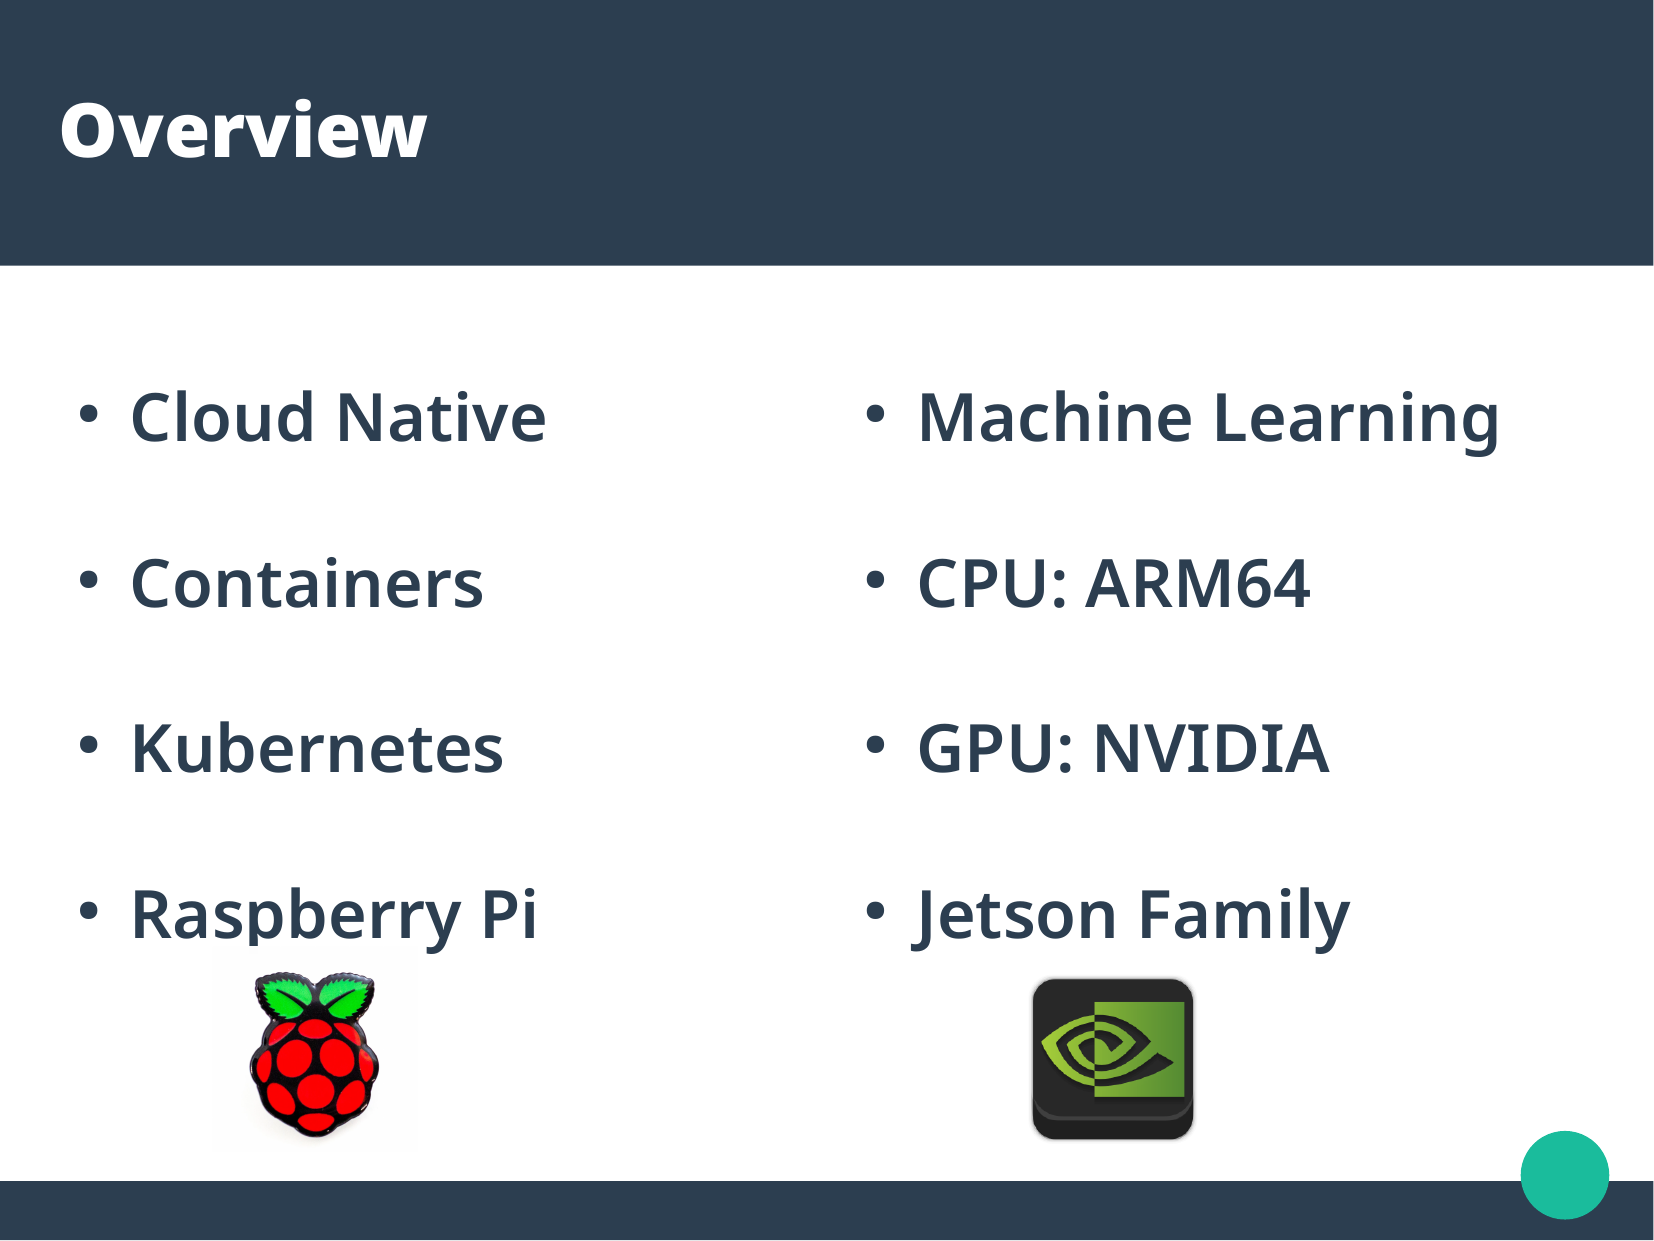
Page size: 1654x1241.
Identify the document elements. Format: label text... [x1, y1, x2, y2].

picture [212, 946, 418, 1152]
picture [1021, 969, 1204, 1152]
title Overview [59, 49, 1595, 207]
list Machine Learning CPU: ARM64 GPU: NVIDIA Jetson Family [845, 324, 1596, 1152]
list Cloud Native Containers Kubernetes Raspberry Pi [59, 324, 809, 1152]
